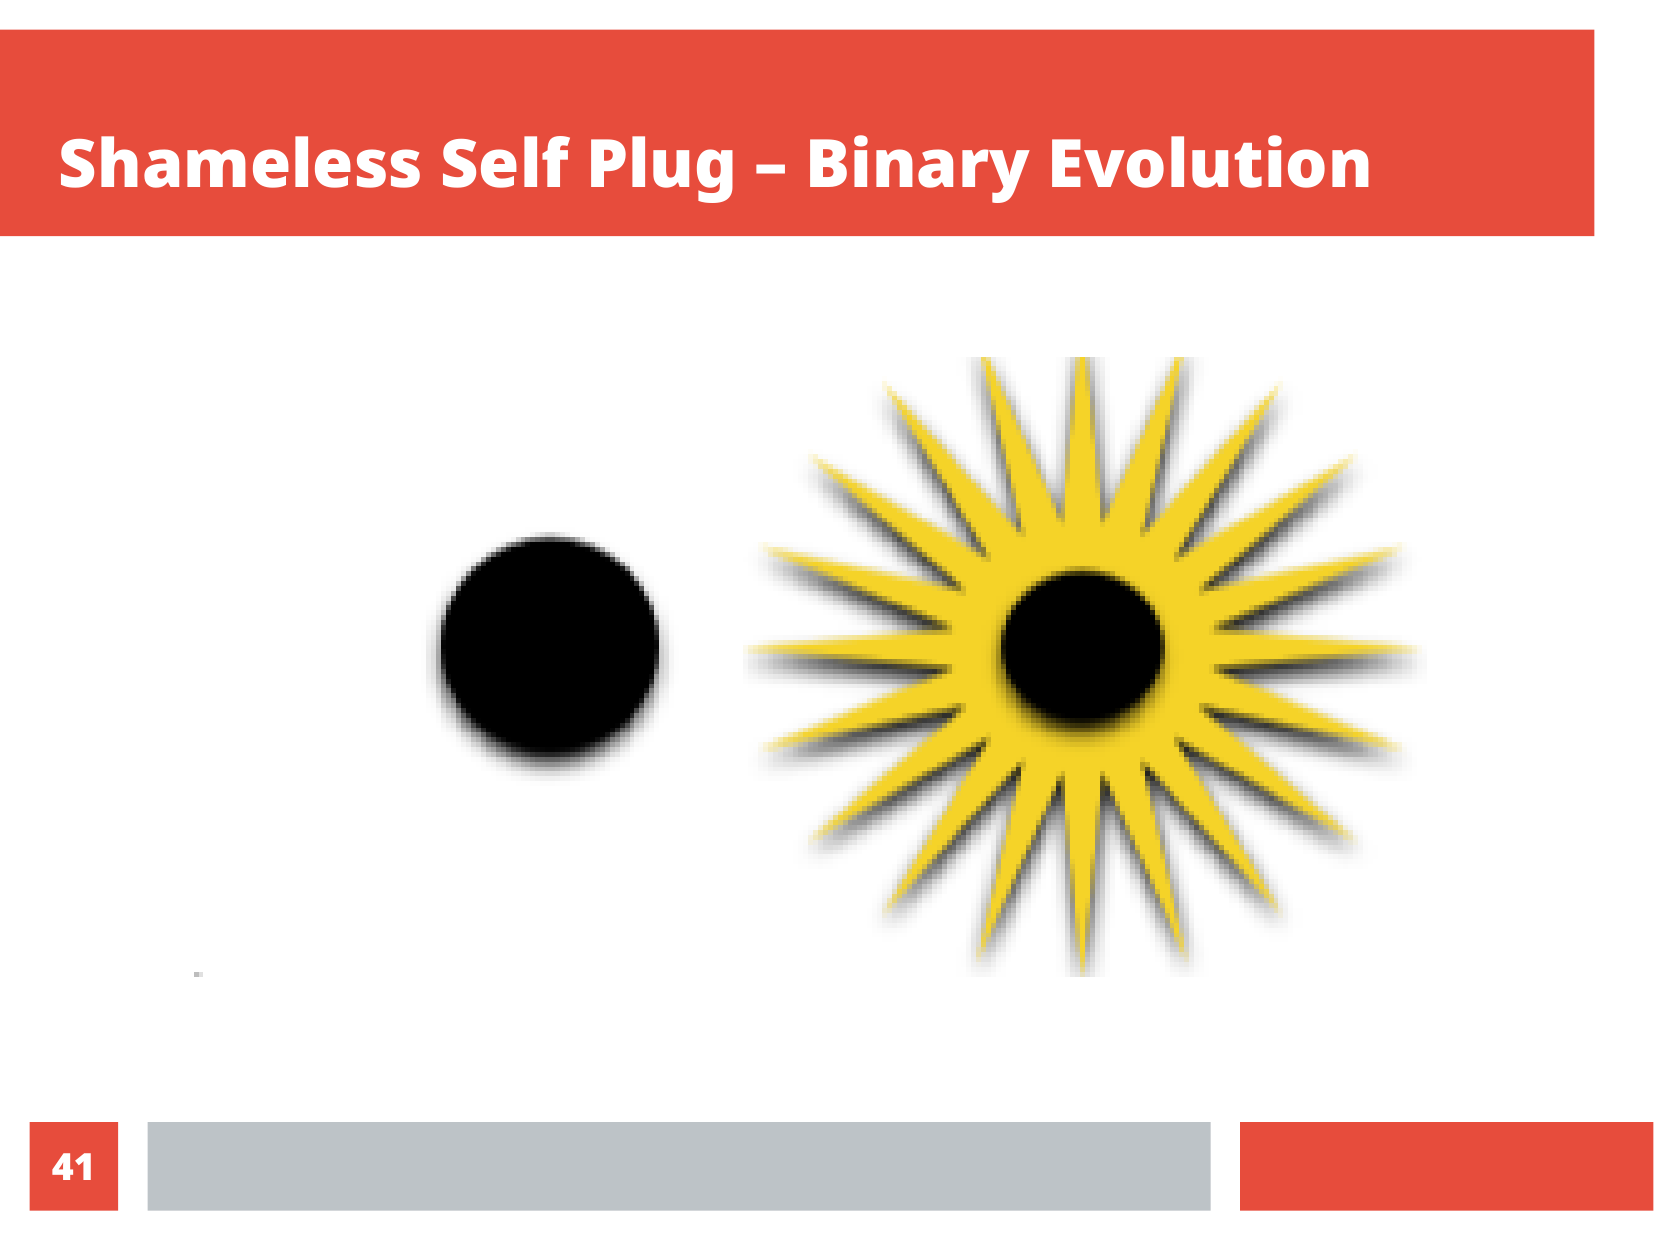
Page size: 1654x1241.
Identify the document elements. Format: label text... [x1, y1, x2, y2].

title Shameless Self Plug – Binary Evolution [59, 59, 1595, 207]
picture [95, 357, 1601, 977]
